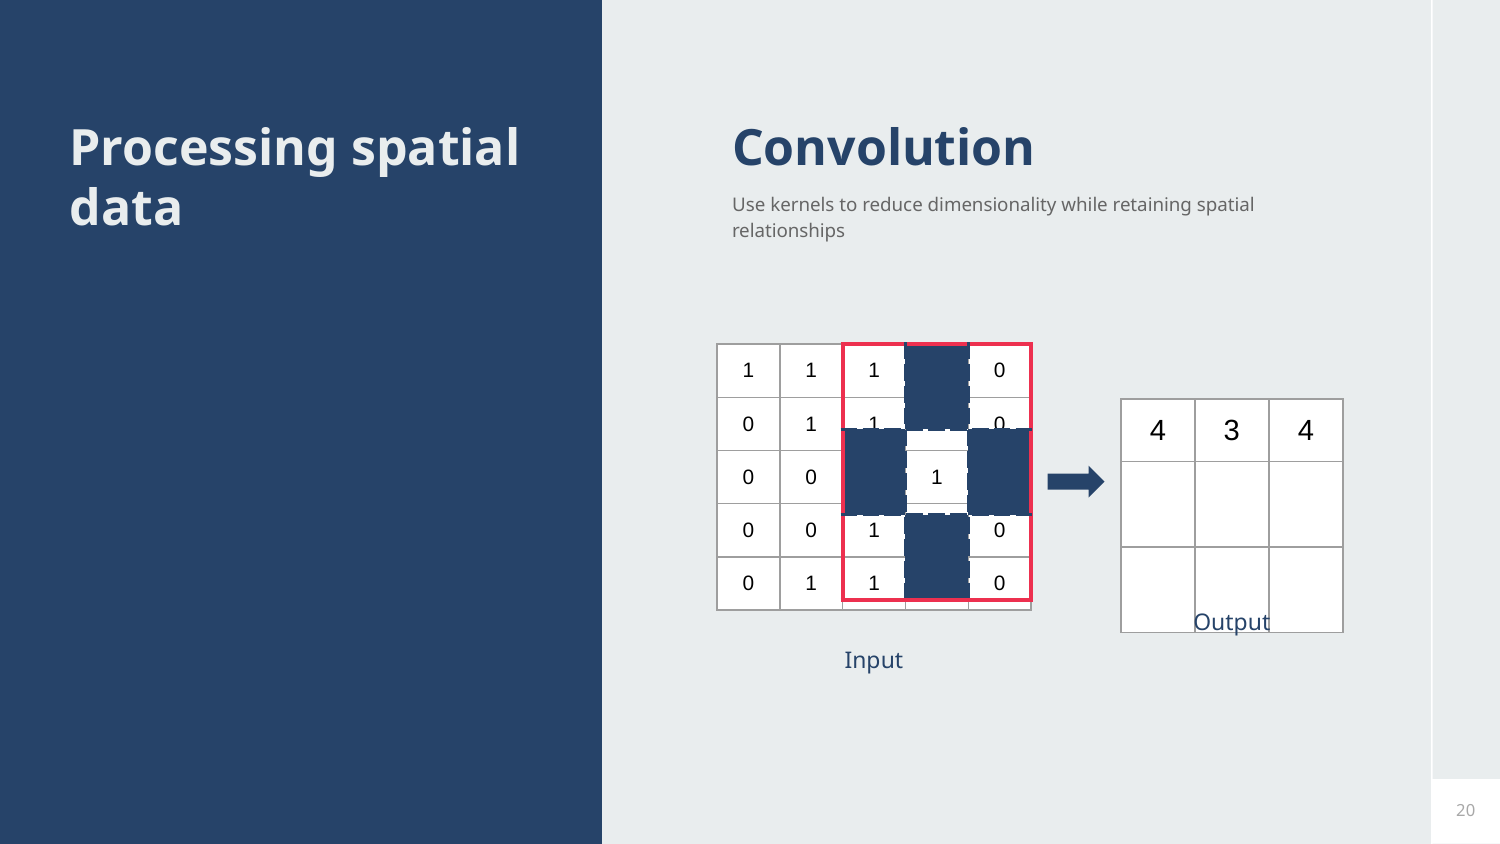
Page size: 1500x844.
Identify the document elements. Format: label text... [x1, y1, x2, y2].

table_header 4 [1270, 400, 1342, 461]
table_cell 1 [781, 398, 841, 450]
table_cell [1270, 462, 1342, 546]
table_cell 0 [718, 398, 779, 450]
table_cell [968, 515, 1029, 598]
table_cell 1 [781, 558, 842, 609]
table_cell [1122, 548, 1194, 588]
table_cell 0 [781, 504, 841, 556]
title Convolution [717, 99, 1367, 194]
list Use kernels to reduce dimensionality while retaining spatial relationships [717, 194, 1313, 256]
table_header [845, 346, 905, 429]
table_header 4 [1122, 400, 1194, 461]
title Processing spatial data [54, 99, 582, 703]
table_cell 1 [843, 602, 905, 609]
table_cell 0 [718, 451, 779, 503]
table_header [905, 346, 968, 429]
slide_number <number> [1400, 779, 1491, 844]
table_cell 0 [718, 558, 779, 609]
table_cell 0 [969, 602, 1030, 609]
table_cell [1270, 548, 1342, 588]
table_cell 0 [718, 504, 779, 556]
table_cell 0 [906, 602, 968, 609]
table_cell [1196, 462, 1268, 546]
subtitle Output [1120, 588, 1344, 644]
table_cell [968, 429, 1029, 515]
table_cell [1196, 548, 1268, 588]
table_header [968, 346, 1029, 429]
table_cell [905, 429, 968, 515]
table_cell [905, 515, 968, 598]
table_cell [845, 429, 905, 515]
subtitle Input [717, 626, 1032, 682]
table_cell [1122, 462, 1194, 546]
table_header 1 [781, 345, 841, 397]
table_header 1 [718, 345, 779, 397]
table_cell [845, 515, 905, 598]
table_cell 0 [781, 451, 841, 503]
text_box [1047, 465, 1105, 498]
table_header 3 [1196, 400, 1268, 461]
